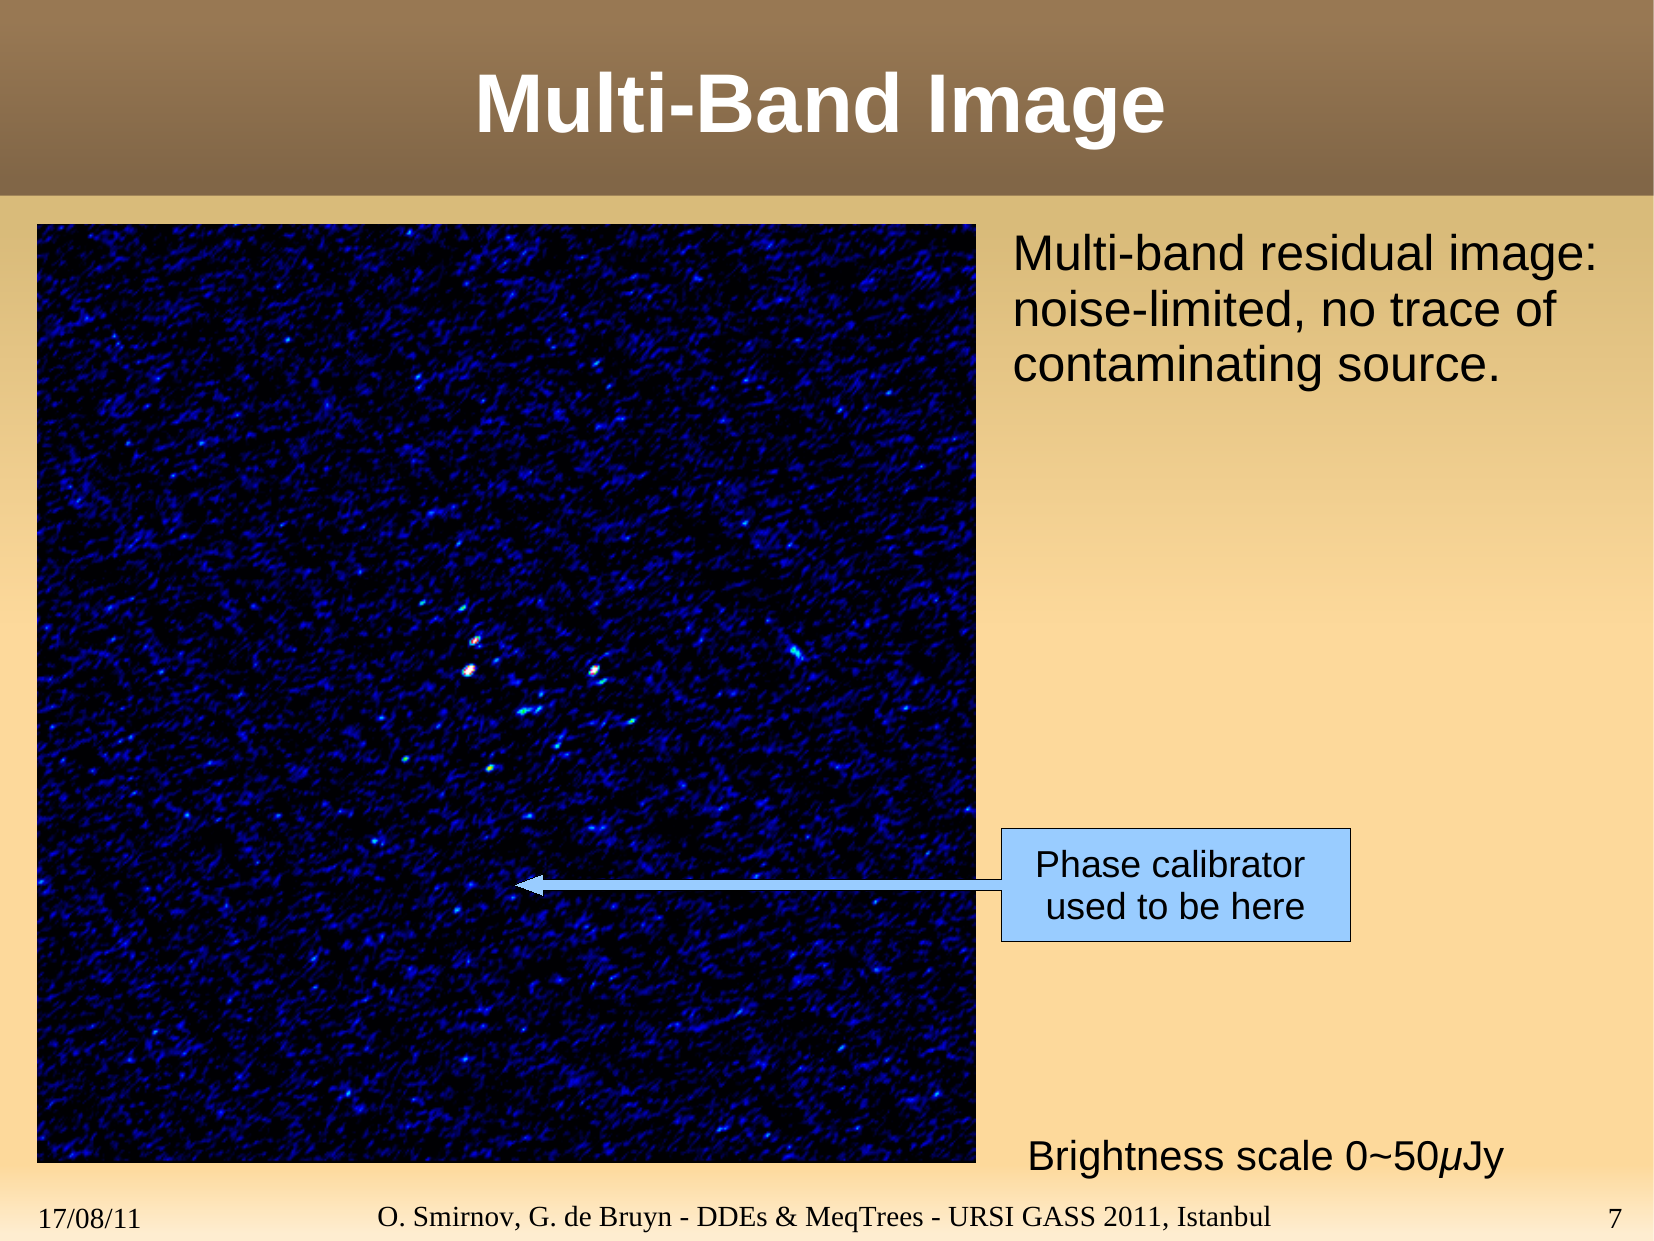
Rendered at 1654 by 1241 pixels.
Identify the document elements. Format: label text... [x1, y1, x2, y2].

title Multi-Band Image [76, 7, 1565, 200]
picture [0, 0, 1654, 1241]
text_box Brightness scale 0~50μJy [1012, 1125, 1654, 1187]
list Multi-band residual image: noise-limited, no trace of contaminating source. [1012, 225, 1601, 1104]
text_box Phase calibrator used to be here [513, 828, 1351, 942]
